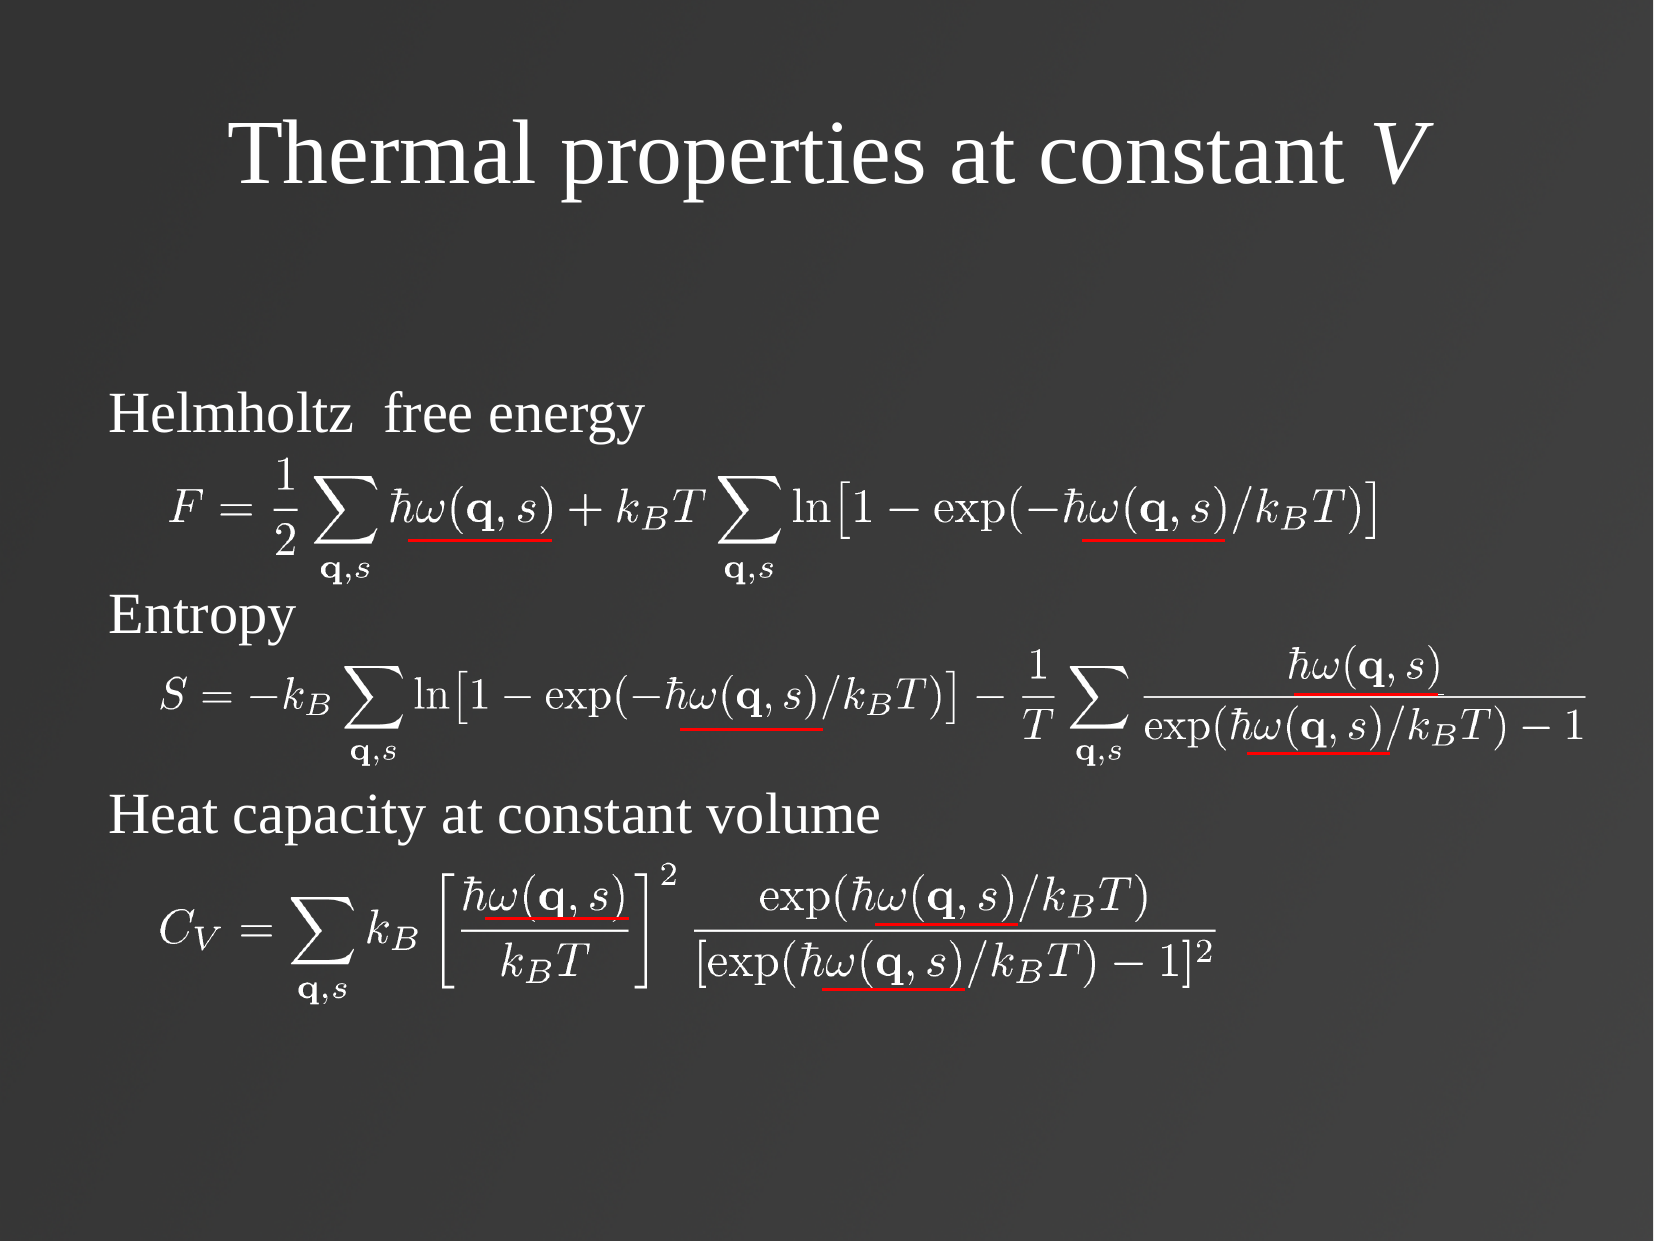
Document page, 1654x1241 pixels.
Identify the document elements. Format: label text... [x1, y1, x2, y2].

title Thermal properties at constant V [82, 49, 1571, 257]
text_box Helmholtz free energy [93, 372, 663, 453]
text_box Heat capacity at constant volume [93, 774, 899, 854]
picture [0, 0, 1654, 1241]
text_box Entropy [93, 573, 312, 654]
